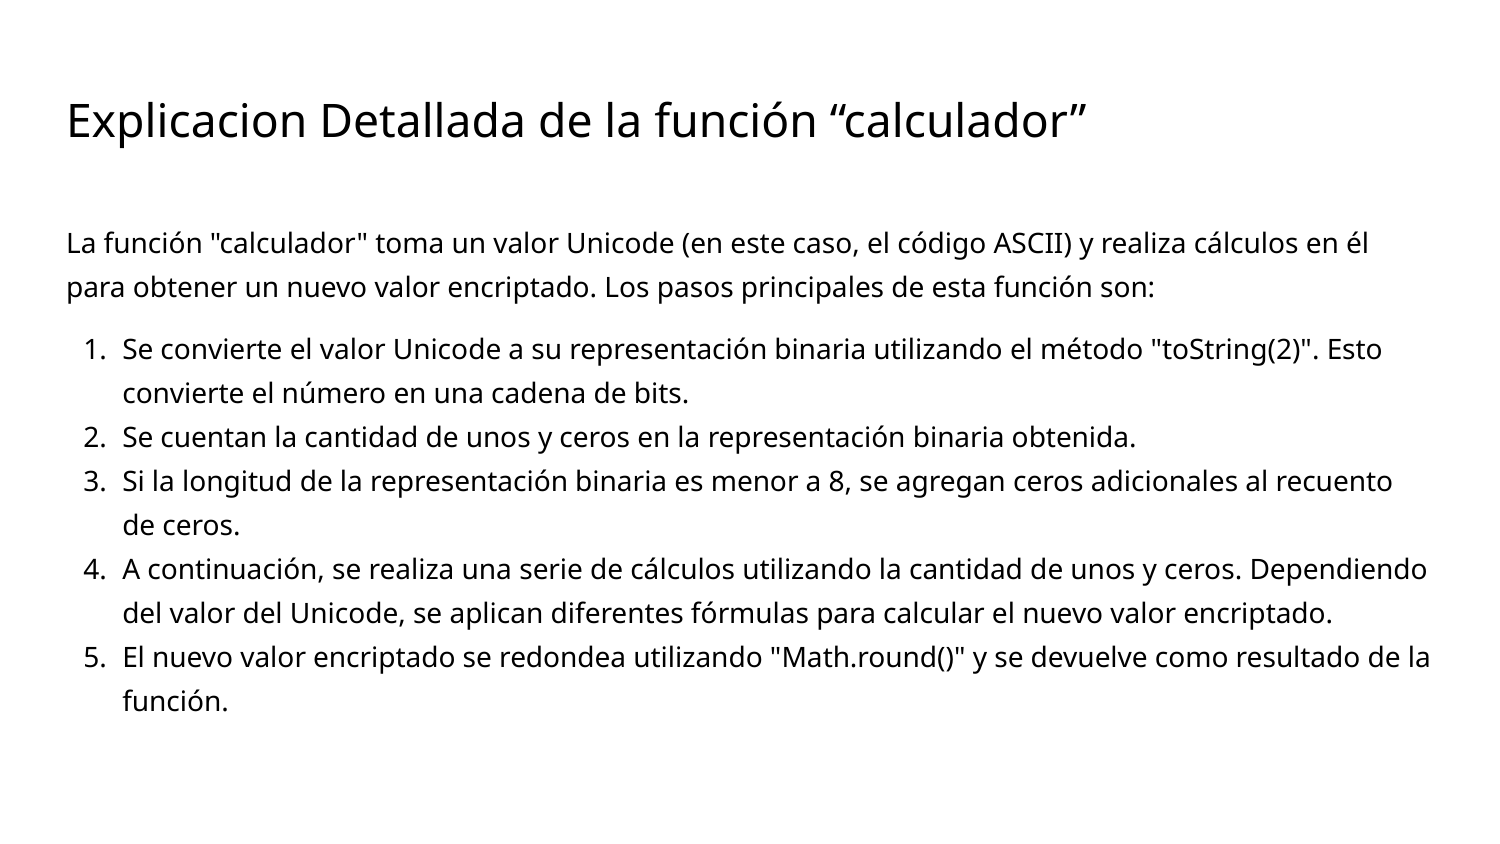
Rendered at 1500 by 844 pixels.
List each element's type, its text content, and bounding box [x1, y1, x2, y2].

list La función "calculador" toma un valor Unicode (en este caso, el código ASCII) y realiza cálculos en él para obtener un nuevo valor encriptado. Los pasos principales de esta función son: Se convierte el valor Unicode a su representación binaria utilizando el método "toString(2)". Esto convierte el número en una cadena de bits. Se cuentan la cantidad de unos y ceros en la representación binaria obtenida. Si la longitud de la representación binaria es menor a 8, se agregan ceros adicionales al recuento de ceros. A continuación, se realiza una serie de cálculos utilizando la cantidad de unos y ceros. Dependiendo del valor del Unicode, se aplican diferentes fórmulas para calcular el nuevo valor encriptado. El nuevo valor encriptado se redondea utilizando "Math.round()" y se devuelve como resultado de la función. [51, 202, 1449, 750]
title Explicacion Detallada de la función “calculador” [51, 72, 1449, 167]
